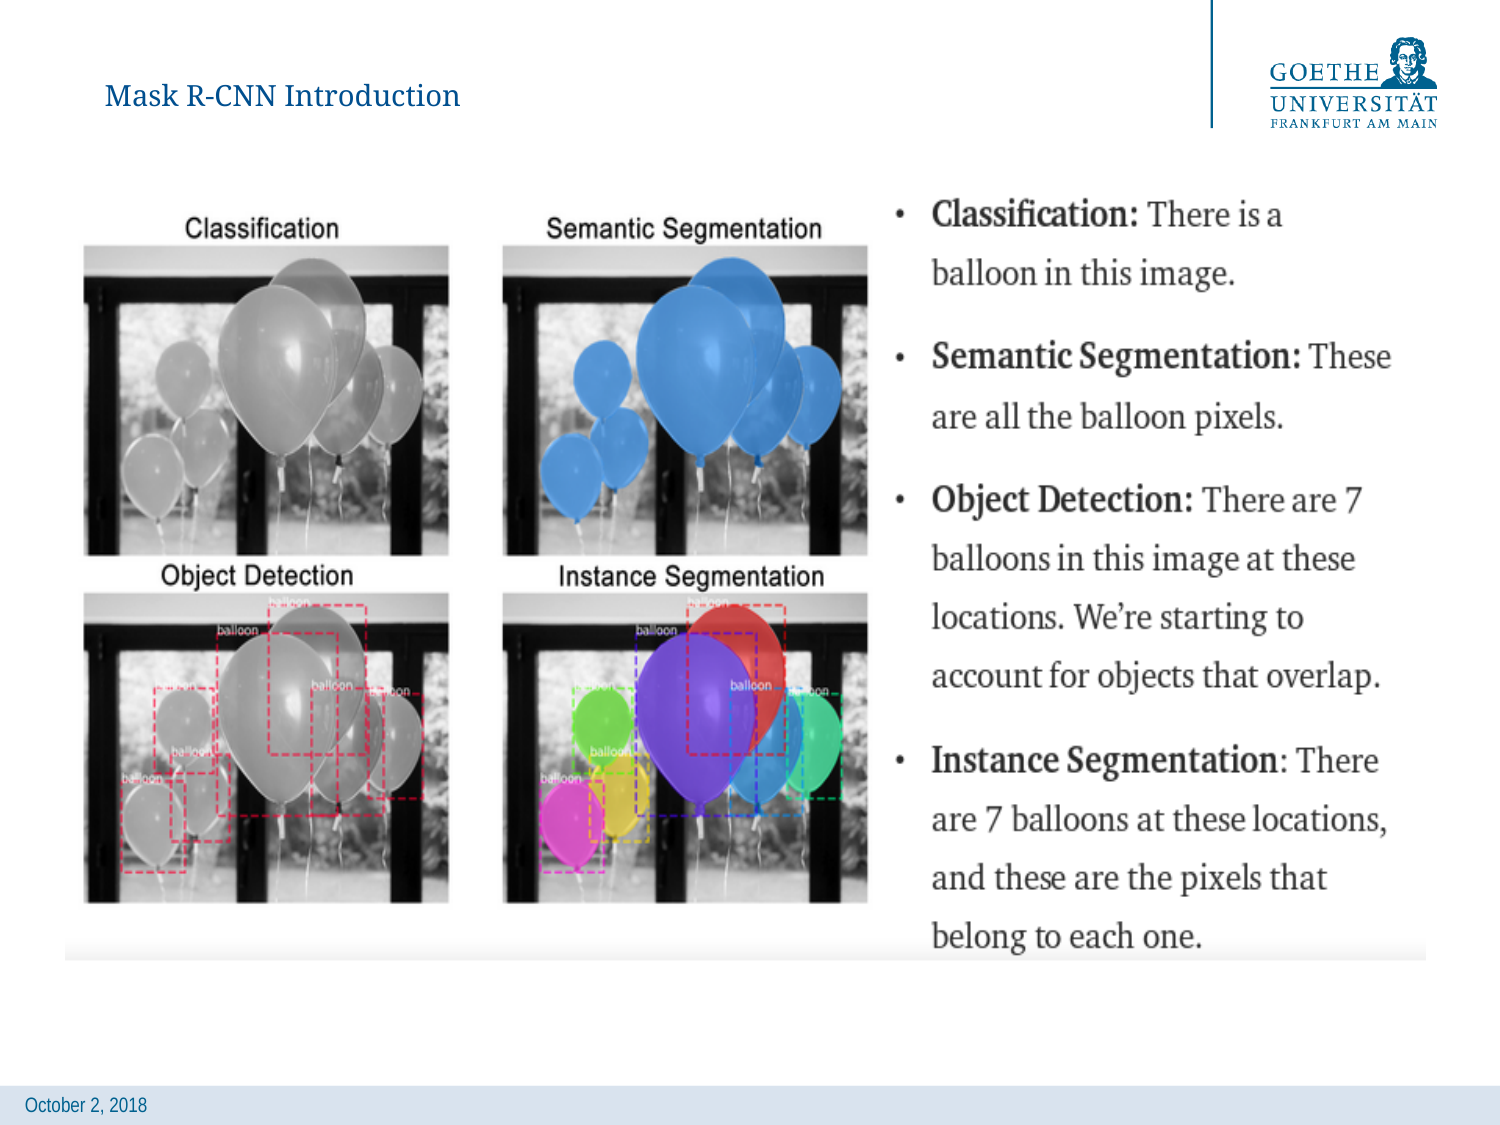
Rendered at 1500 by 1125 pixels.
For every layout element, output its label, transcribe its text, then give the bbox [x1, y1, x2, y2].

picture [0, 0, 1500, 1125]
text_box Mask R-CNN Introduction [104, 29, 1187, 160]
